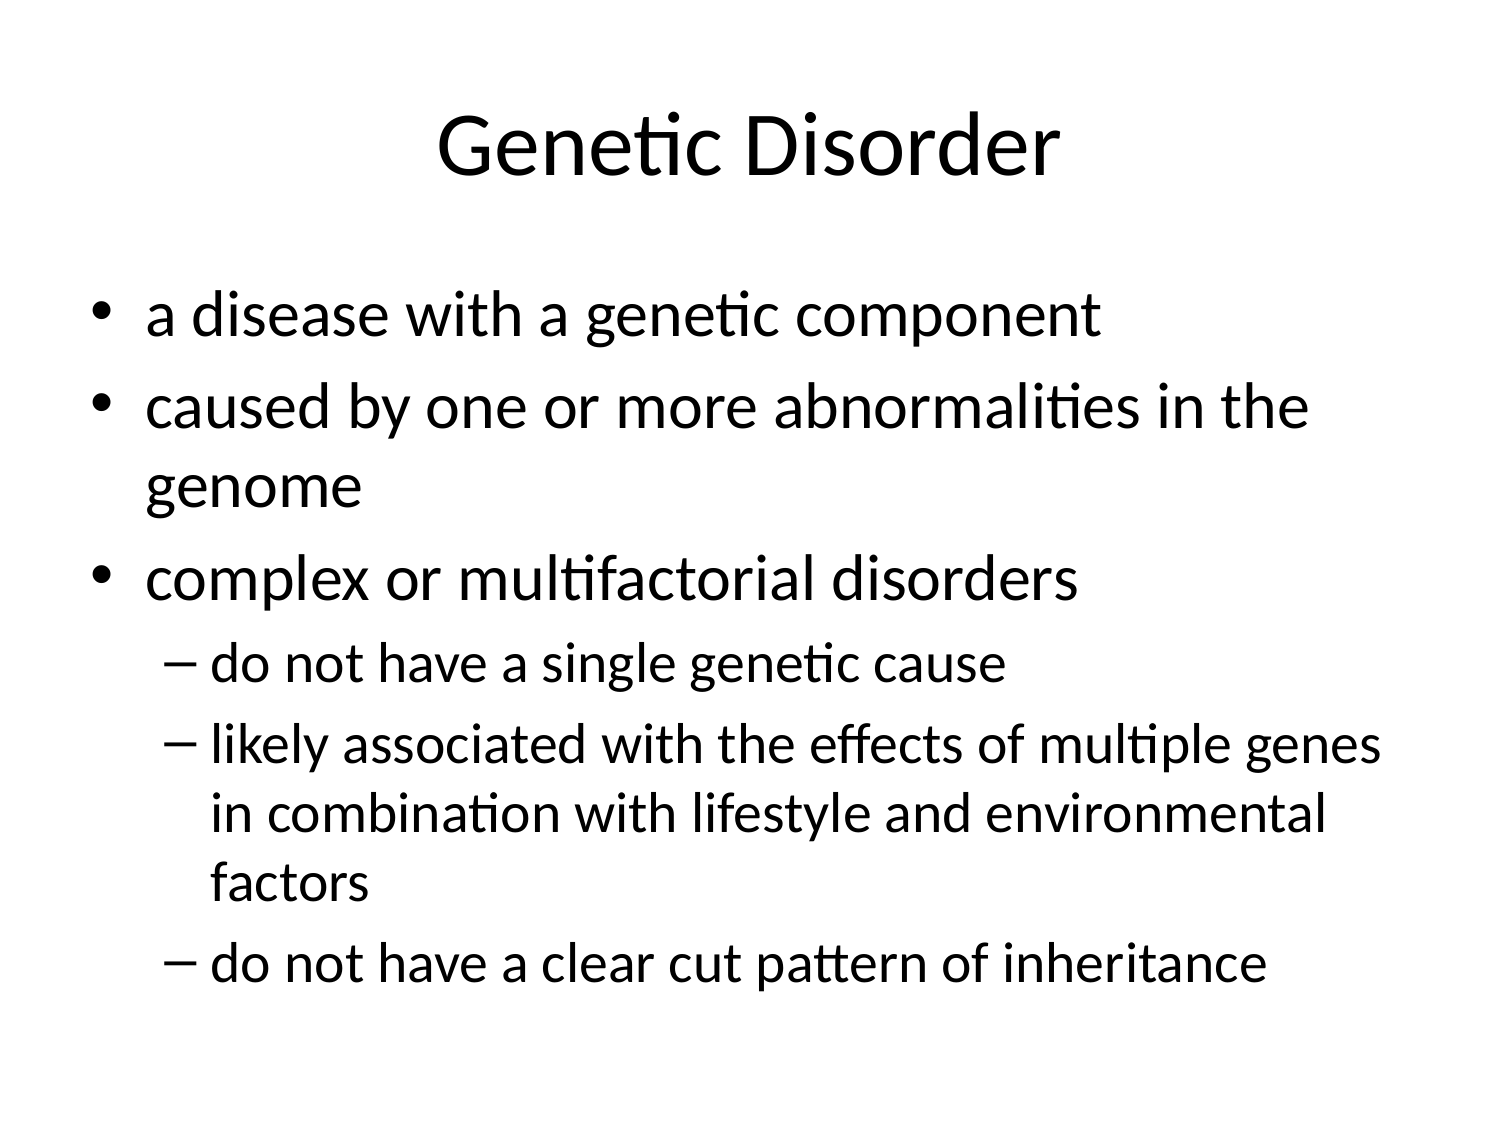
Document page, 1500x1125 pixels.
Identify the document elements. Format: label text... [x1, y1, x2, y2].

list a disease with a genetic component caused by one or more abnormalities in the genome complex or multifactorial disorders do not have a single genetic cause likely associated with the effects of multiple genes in combination with lifestyle and environmental factors do not have a clear cut pattern of inheritance [75, 262, 1425, 1005]
title Genetic Disorder [75, 45, 1425, 233]
